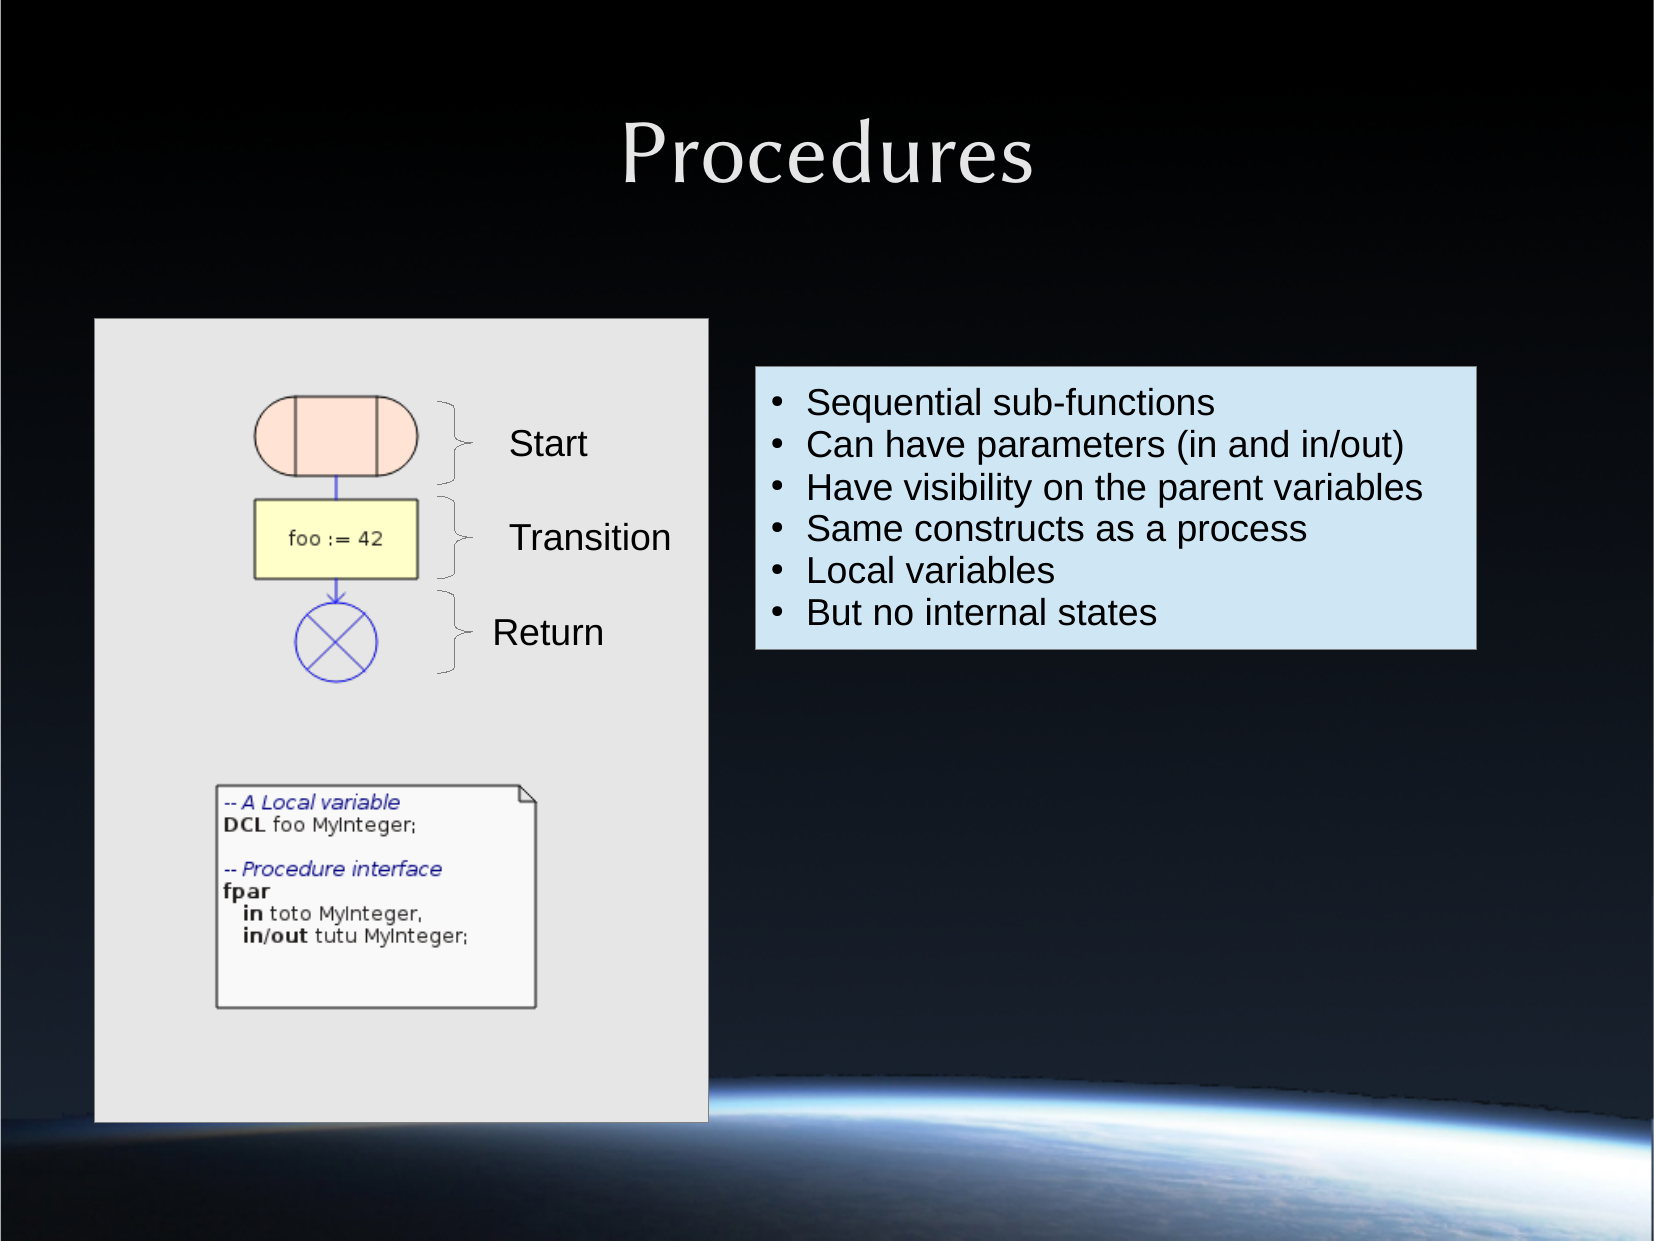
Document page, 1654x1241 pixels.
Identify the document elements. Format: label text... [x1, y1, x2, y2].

text_box [94, 318, 709, 1123]
text_box Return [437, 590, 473, 674]
text_box Start [437, 401, 473, 485]
title Procedures [82, 49, 1571, 257]
text_box Sequential sub-functions Can have parameters (in and in/out) Have visibility on the parent variables Same constructs as a process Local variables But no internal states [755, 366, 1477, 650]
text_box Transition [437, 496, 473, 579]
picture [0, 0, 1654, 1241]
